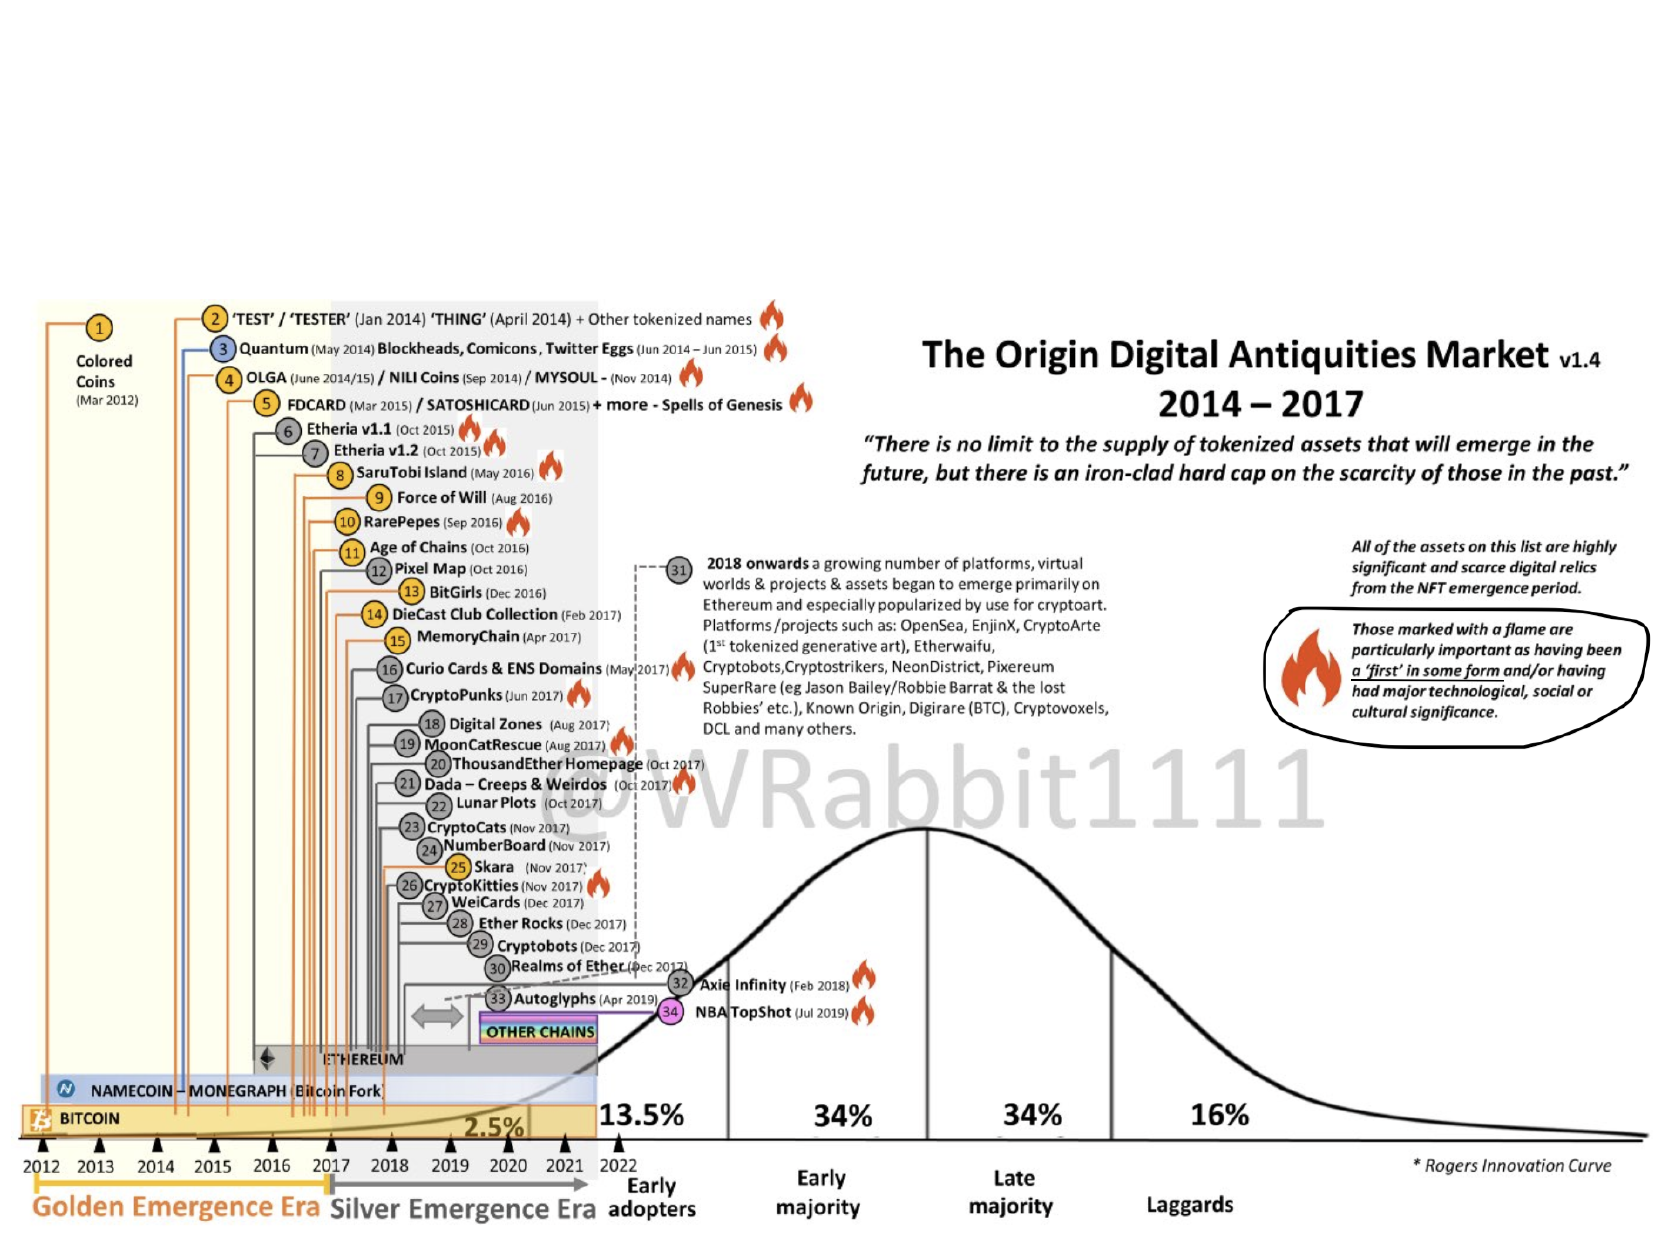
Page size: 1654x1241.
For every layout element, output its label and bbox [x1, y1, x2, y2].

picture [11, 299, 1654, 1227]
